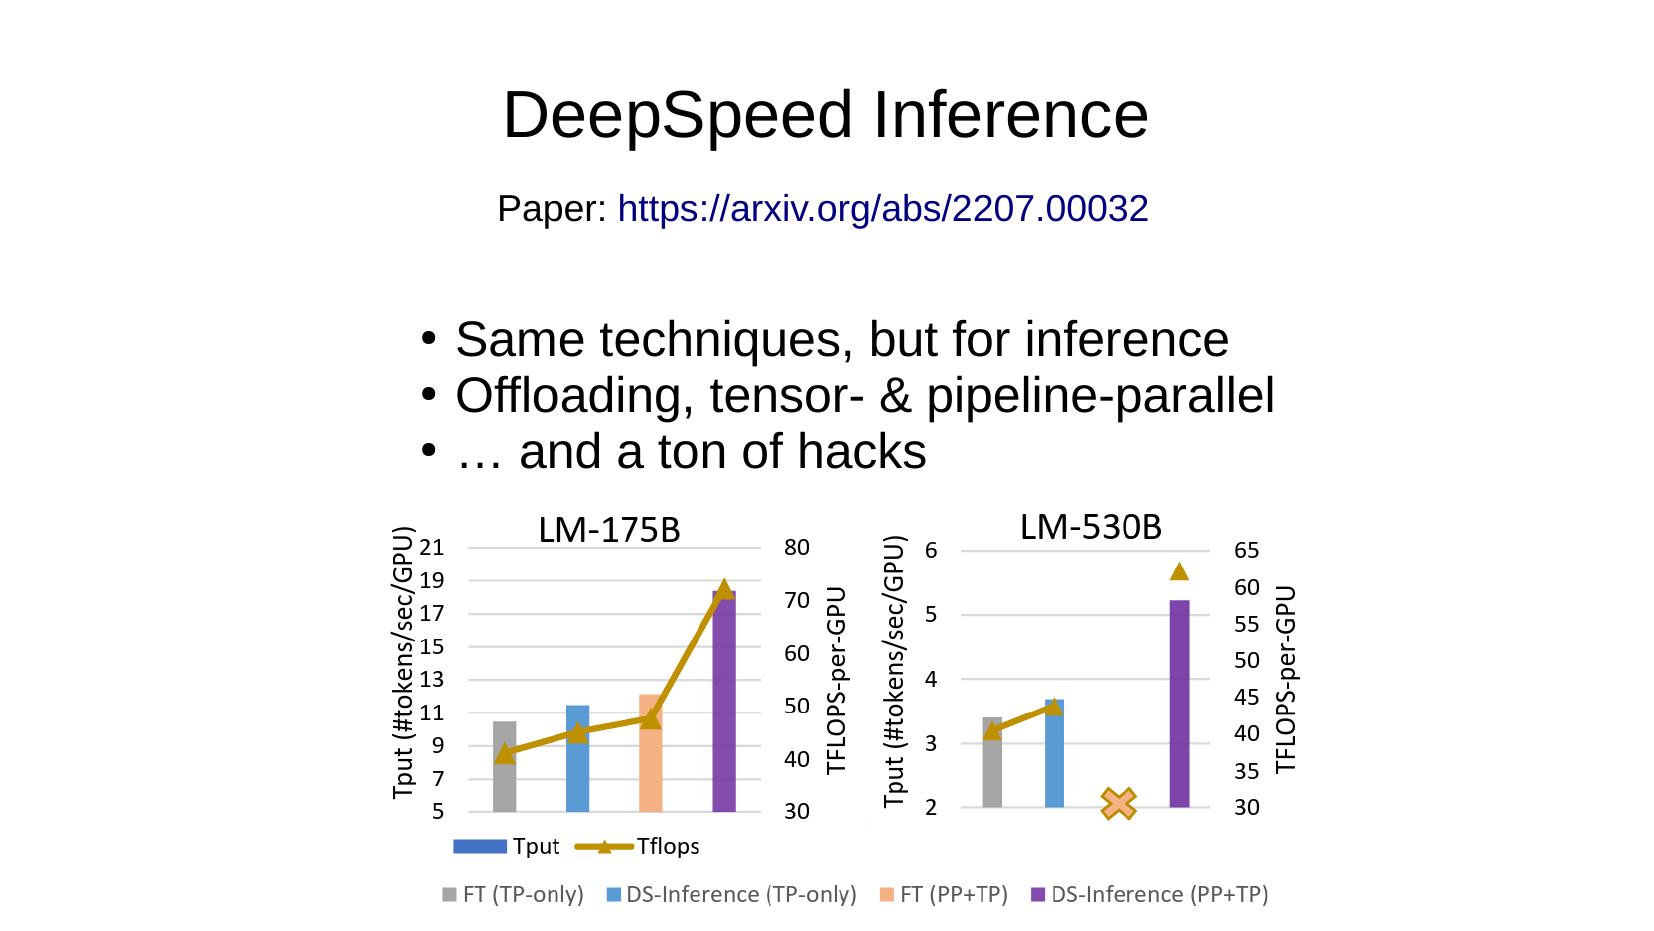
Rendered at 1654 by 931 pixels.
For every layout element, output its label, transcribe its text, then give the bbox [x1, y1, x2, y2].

text_box Same techniques, but for inference Offloading, tensor- & pipeline-parallel … and a ton of hacks [405, 304, 1546, 766]
picture [342, 495, 1339, 931]
text_box Paper: https://arxiv.org/abs/2207.00032 [0, 179, 1654, 279]
title DeepSpeed Inference [82, 37, 1571, 179]
